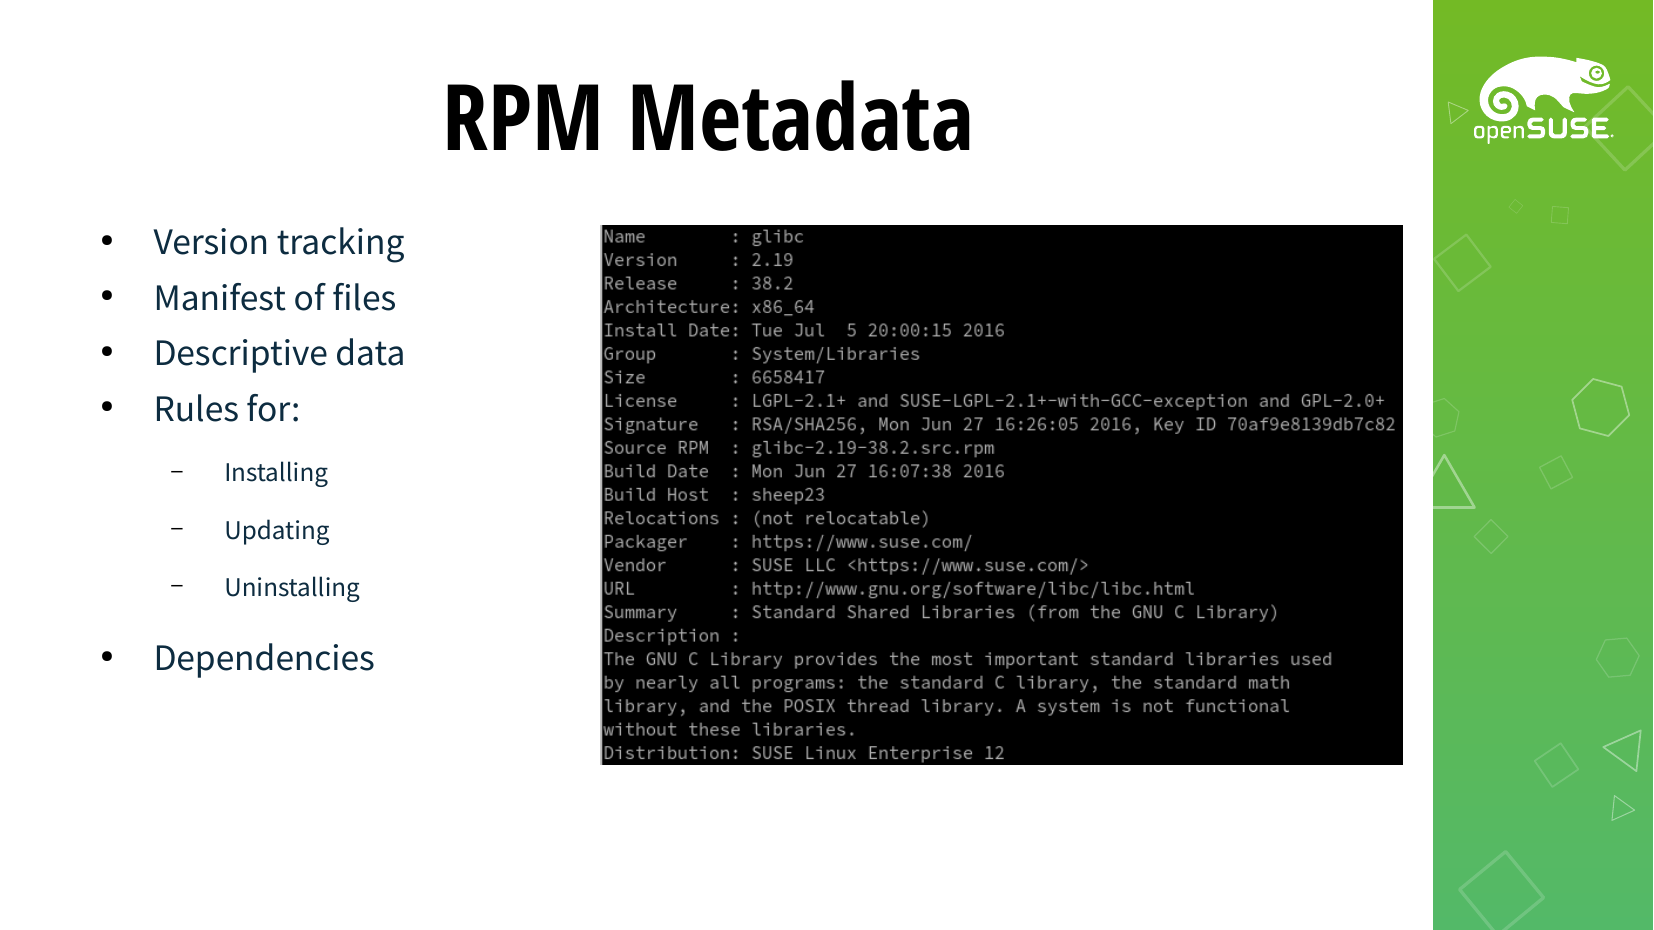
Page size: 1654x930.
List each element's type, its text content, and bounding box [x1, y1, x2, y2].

title RPM Metadata [82, 37, 1336, 193]
list Version tracking Manifest of files Descriptive data Rules for: Installing Updating Uninstalling Dependencies [82, 217, 1336, 757]
picture [600, 225, 1403, 766]
